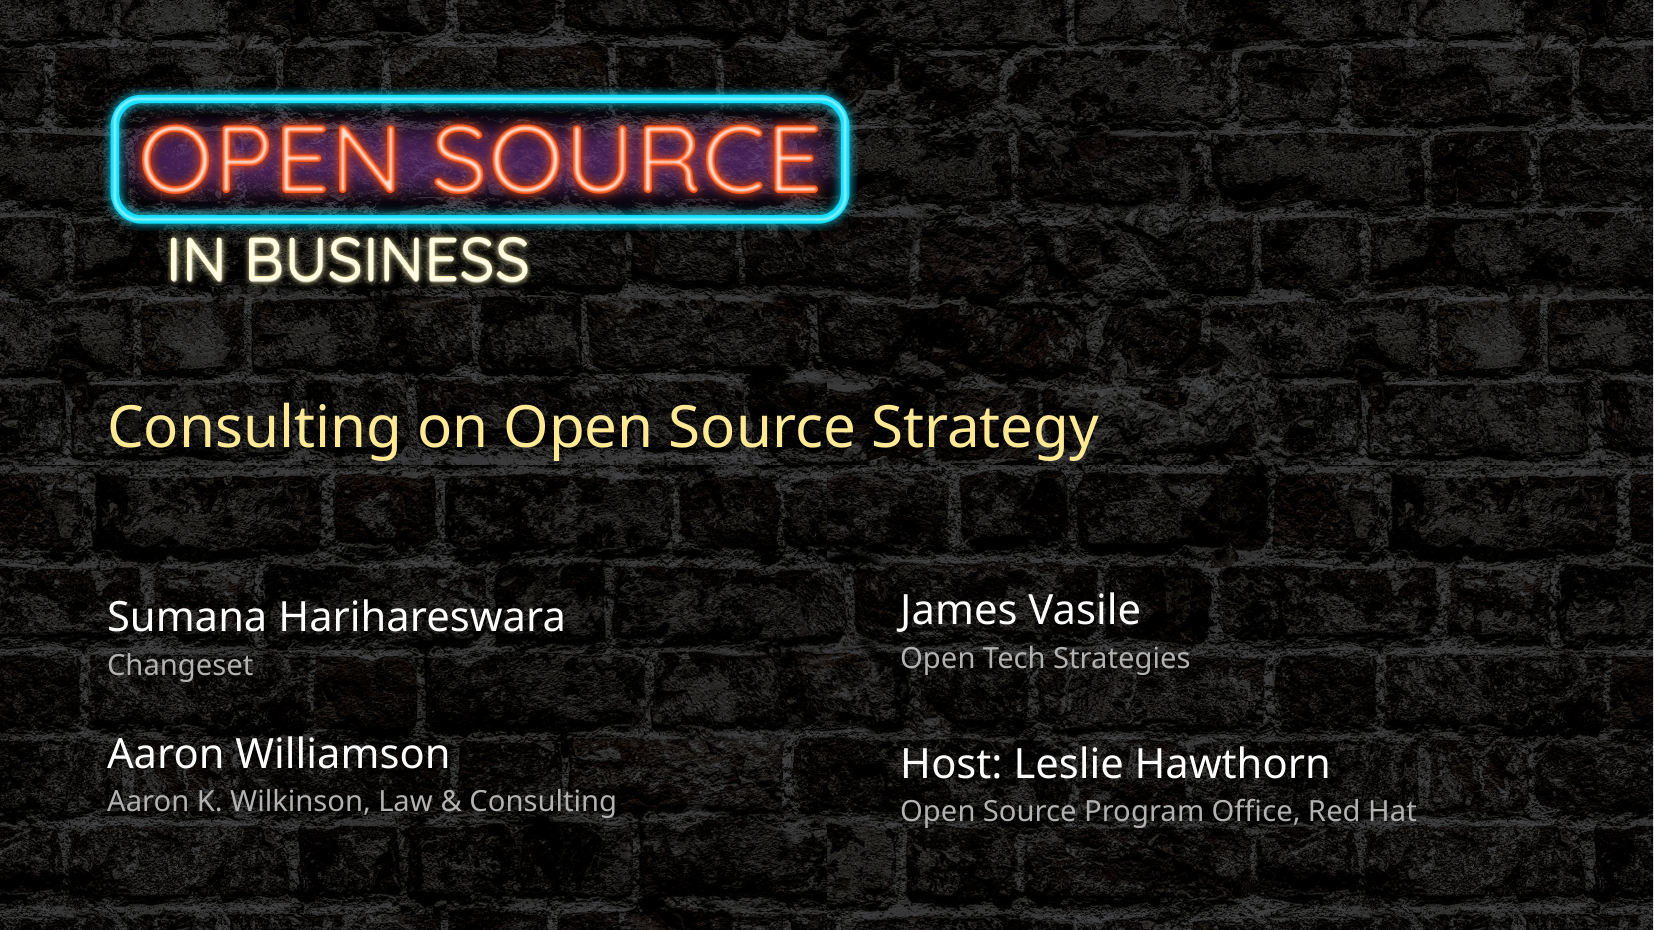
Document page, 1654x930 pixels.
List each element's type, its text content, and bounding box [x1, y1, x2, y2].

title Consulting on Open Source Strategy [107, 385, 1546, 545]
picture [0, 0, 1654, 930]
subtitle Sumana Harihareswara Changeset Aaron Williamson Aaron K. Wilkinson, Law & Consulting [107, 587, 794, 892]
text_box James Vasile Open Tech Strategies Host: Leslie Hawthorn Open Source Program Office, Red Hat [900, 579, 1587, 885]
